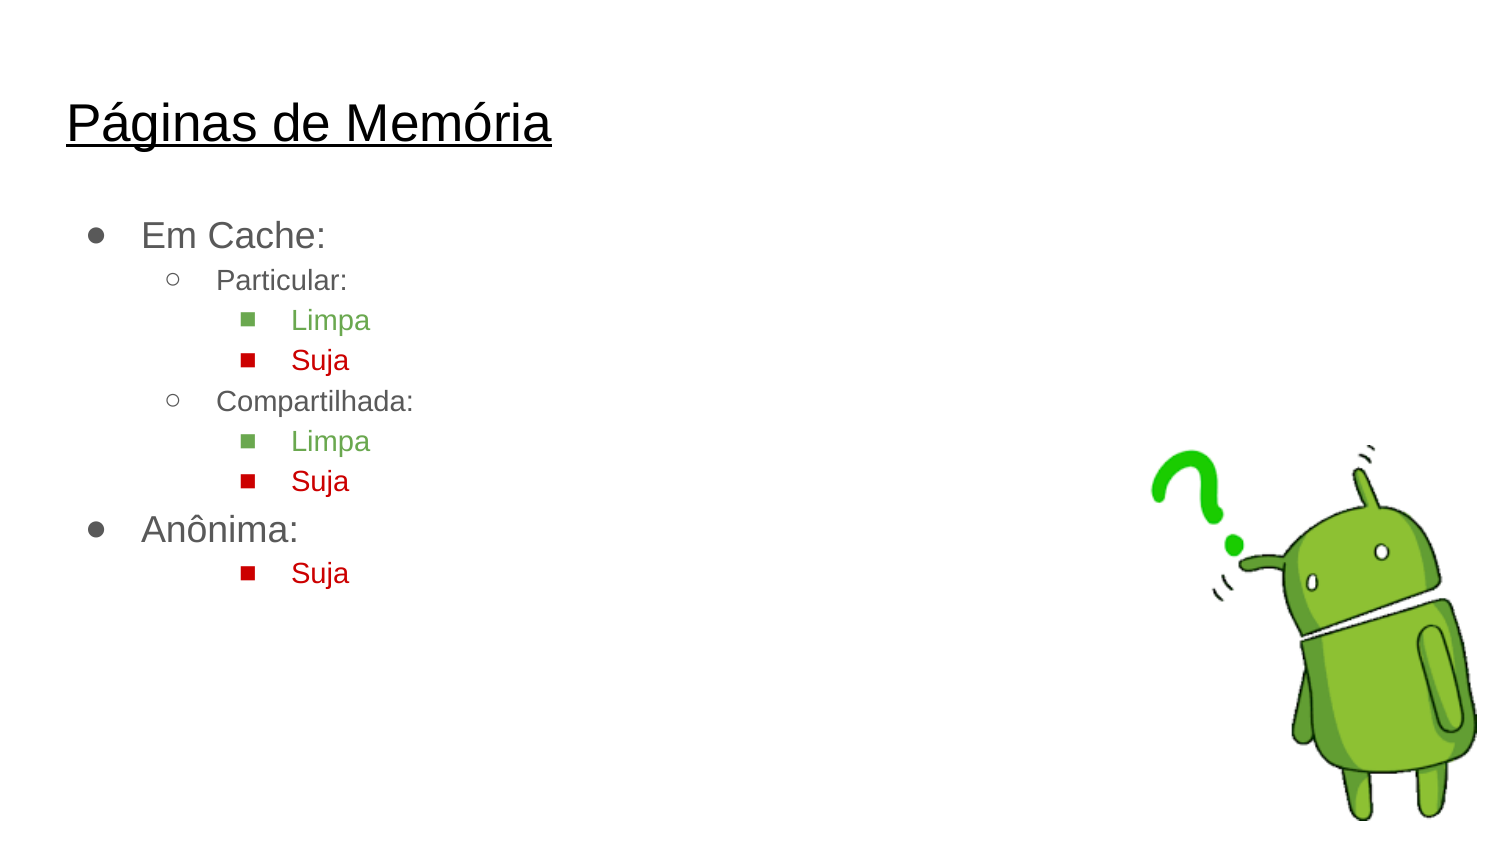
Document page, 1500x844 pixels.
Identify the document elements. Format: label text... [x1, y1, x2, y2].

title Páginas de Memória [51, 72, 1449, 167]
picture [1148, 445, 1477, 821]
list Em Cache: Particular: Limpa Suja Compartilhada: Limpa Suja Anônima: Suja [51, 189, 1449, 750]
